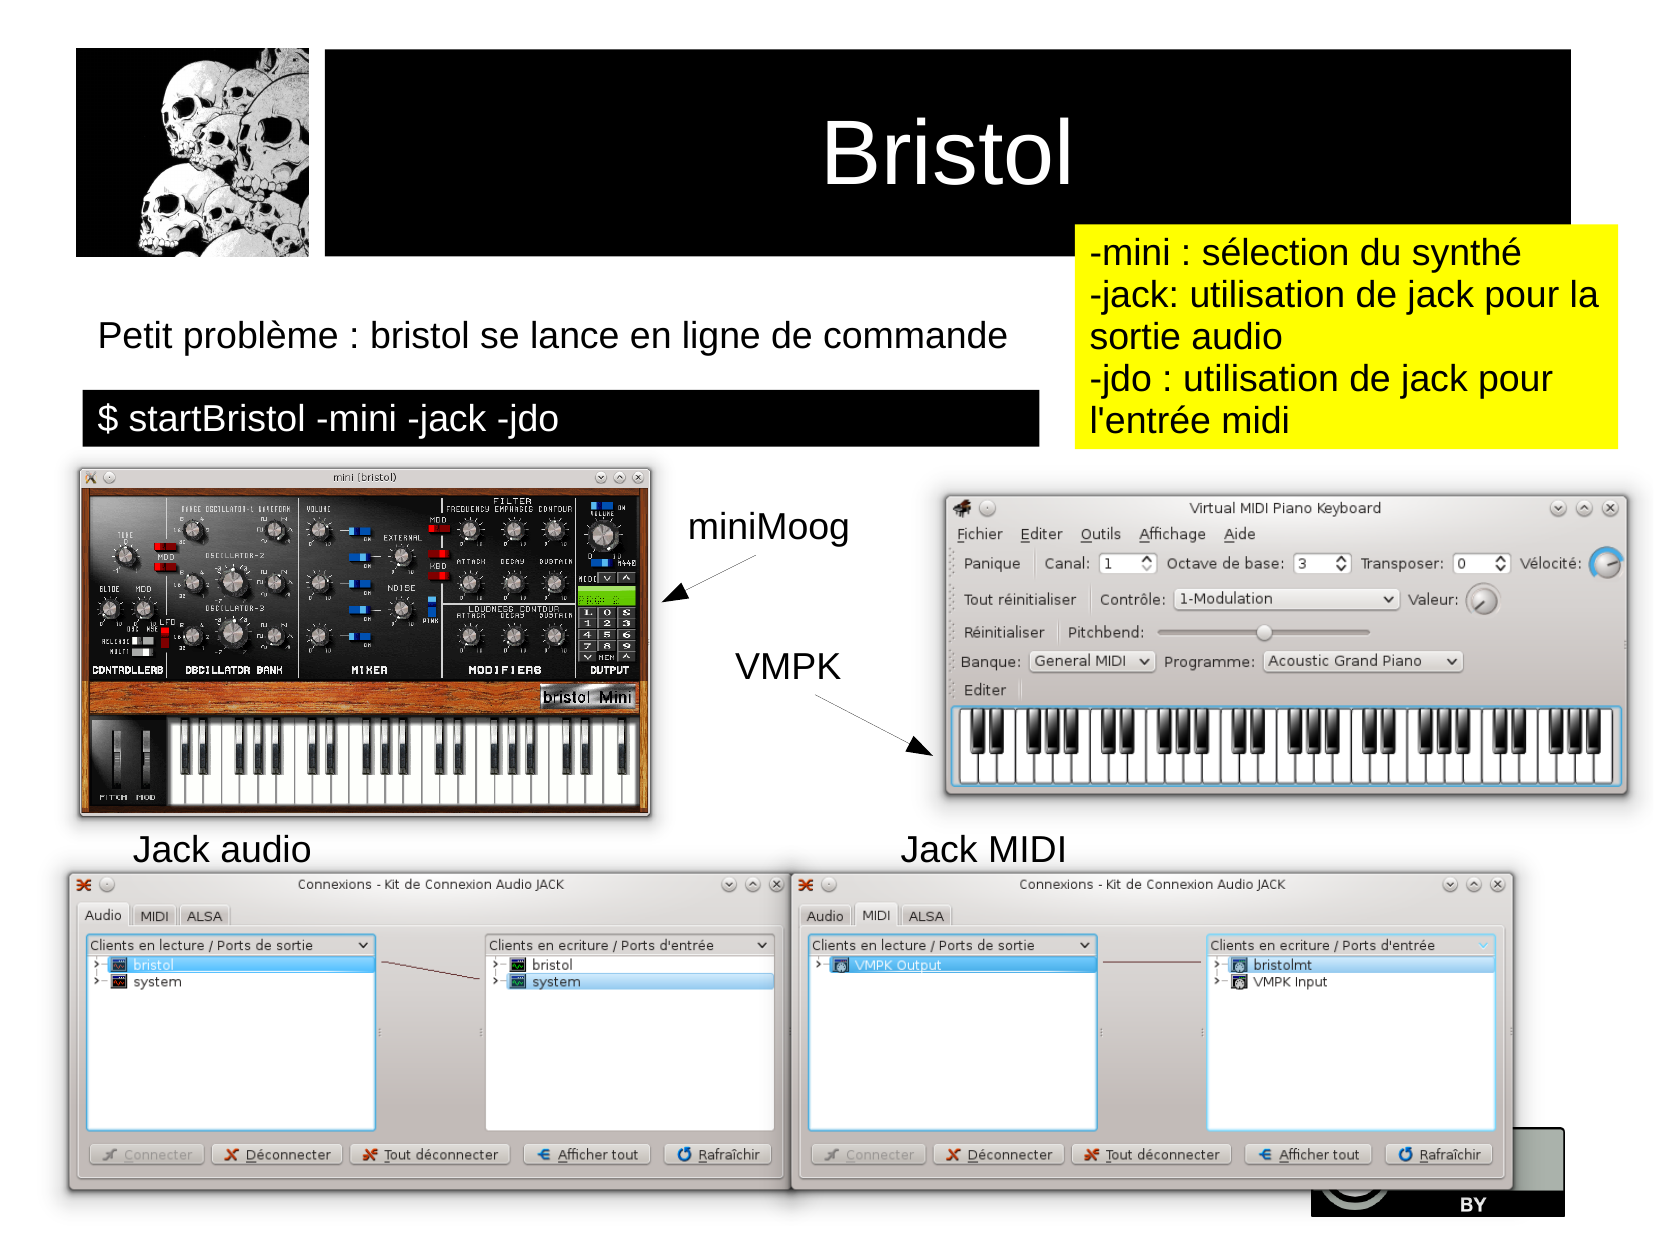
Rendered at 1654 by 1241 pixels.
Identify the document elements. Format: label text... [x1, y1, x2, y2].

text_box VMPK [720, 637, 875, 695]
text_box Jack MIDI [885, 820, 1170, 878]
title Bristol [324, 49, 1571, 257]
text_box $ startBristol -mini -jack -jdo [82, 389, 1040, 447]
text_box -mini : sélection du synthé -jack: utilisation de jack pour la sortie audio -jdo : utilisation de jack pour l'entrée midi [1074, 224, 1619, 450]
text_box Petit problème : bristol se lance en ligne de commande [82, 307, 1040, 364]
text_box miniMoog [673, 498, 886, 556]
picture [28, 436, 1654, 1231]
text_box Jack audio [118, 820, 485, 878]
picture [76, 48, 309, 257]
